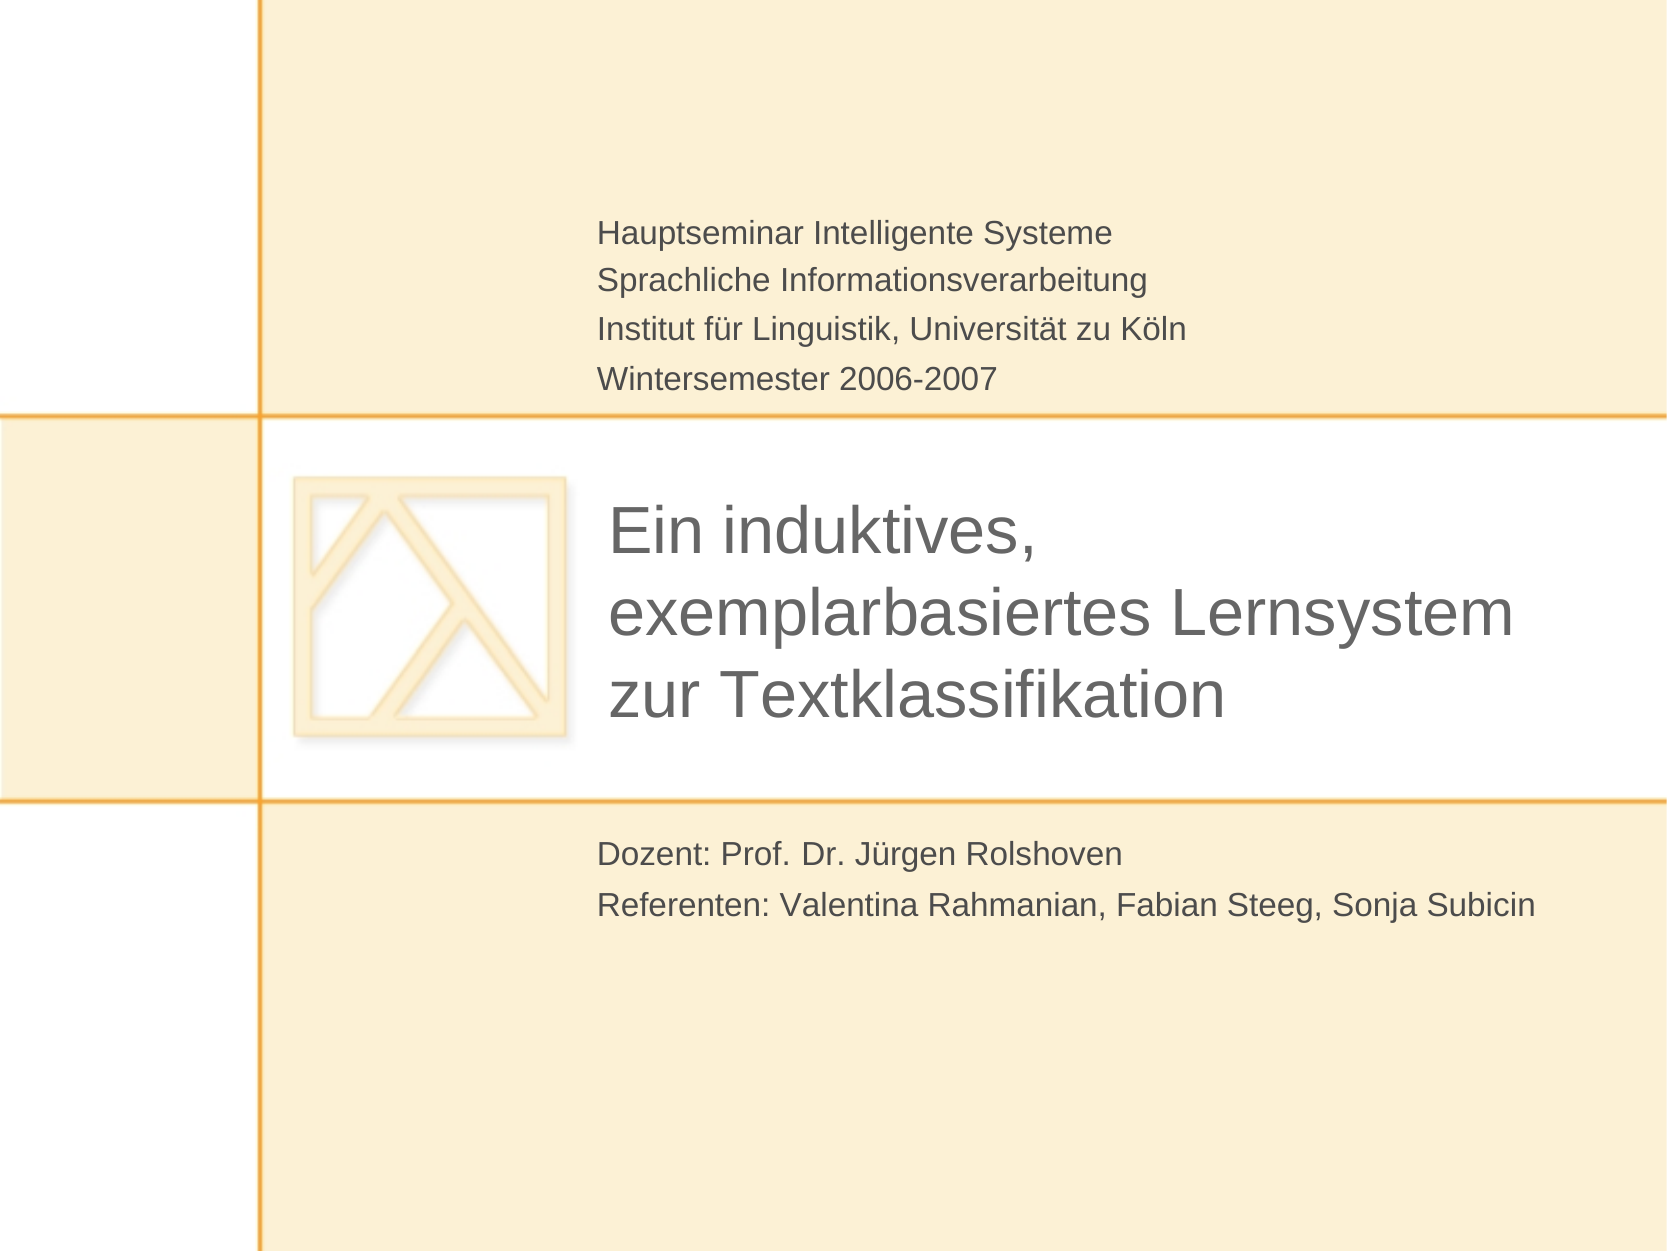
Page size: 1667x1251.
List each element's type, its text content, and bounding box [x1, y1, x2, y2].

picture [0, 0, 1667, 1251]
list Dozent: Prof. Dr. Jürgen Rolshoven Referenten: Valentina Rahmanian, Fabian Steeg, Sonja Subicin [590, 826, 1603, 968]
list Hauptseminar Intelligente Systeme Sprachliche Informationsverarbeitung Institut für Linguistik, Universität zu Köln Wintersemester 2006-2007 [590, 206, 1603, 450]
title Ein induktives, exemplarbasiertes Lernsystem zur Textklassifikation [602, 295, 1636, 739]
